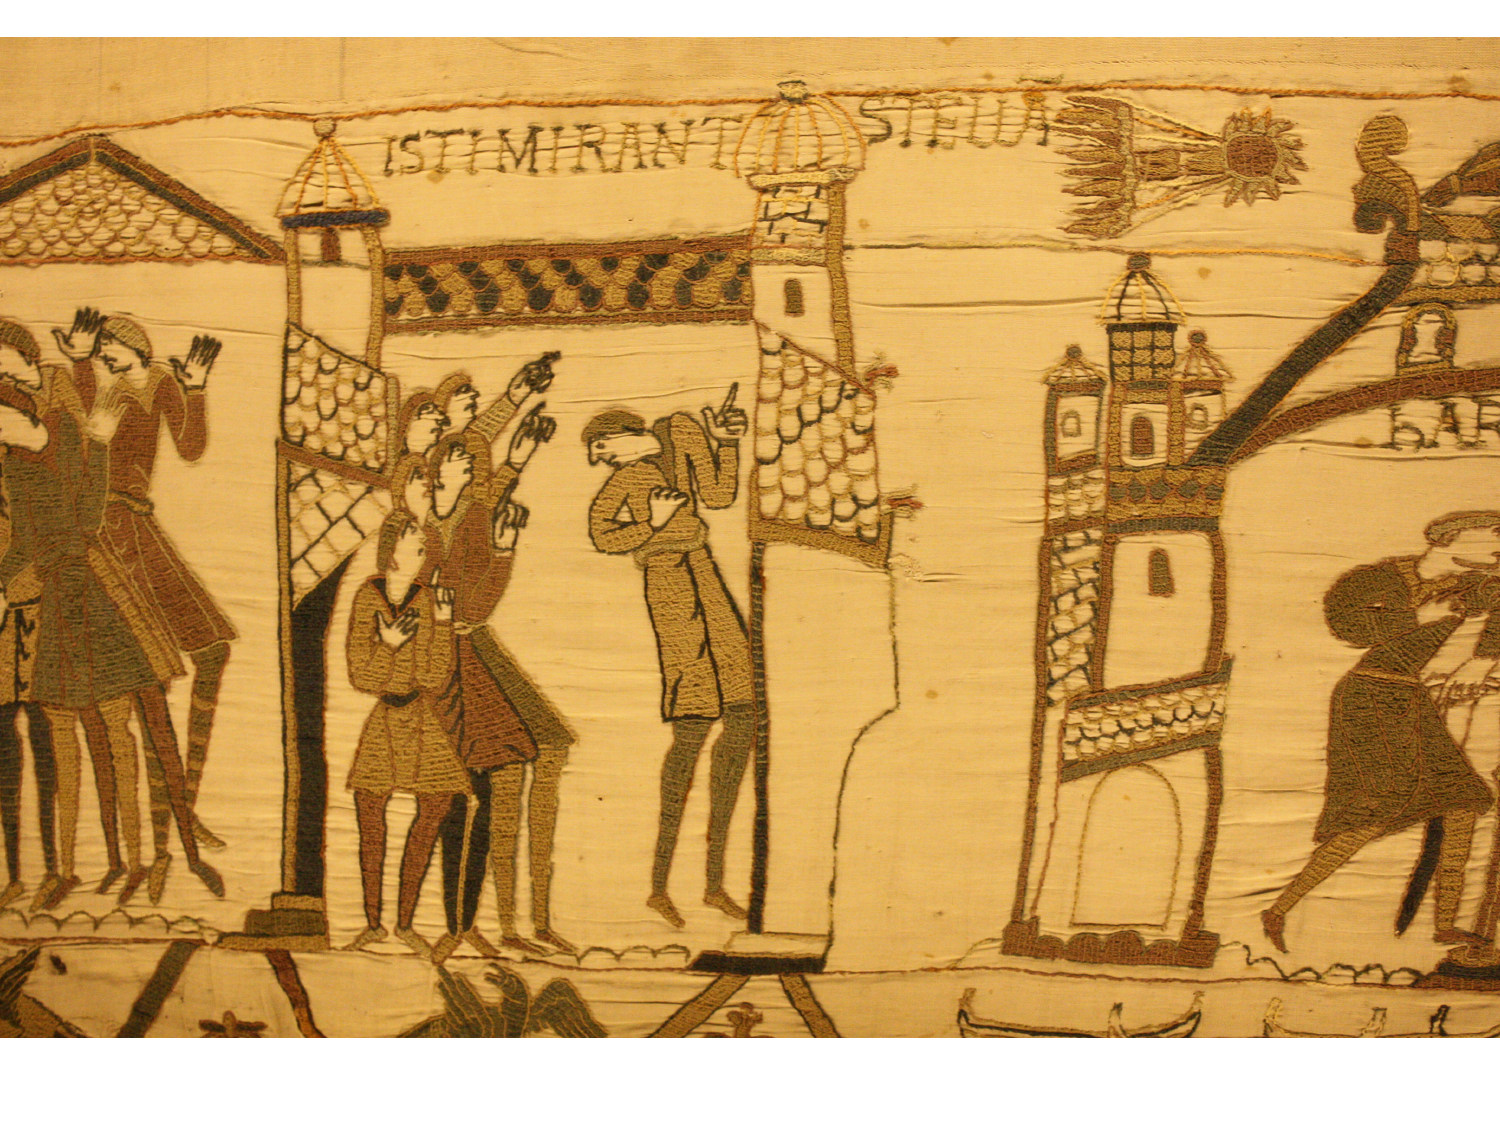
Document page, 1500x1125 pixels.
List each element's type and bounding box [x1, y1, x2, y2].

picture [0, 37, 1500, 1038]
